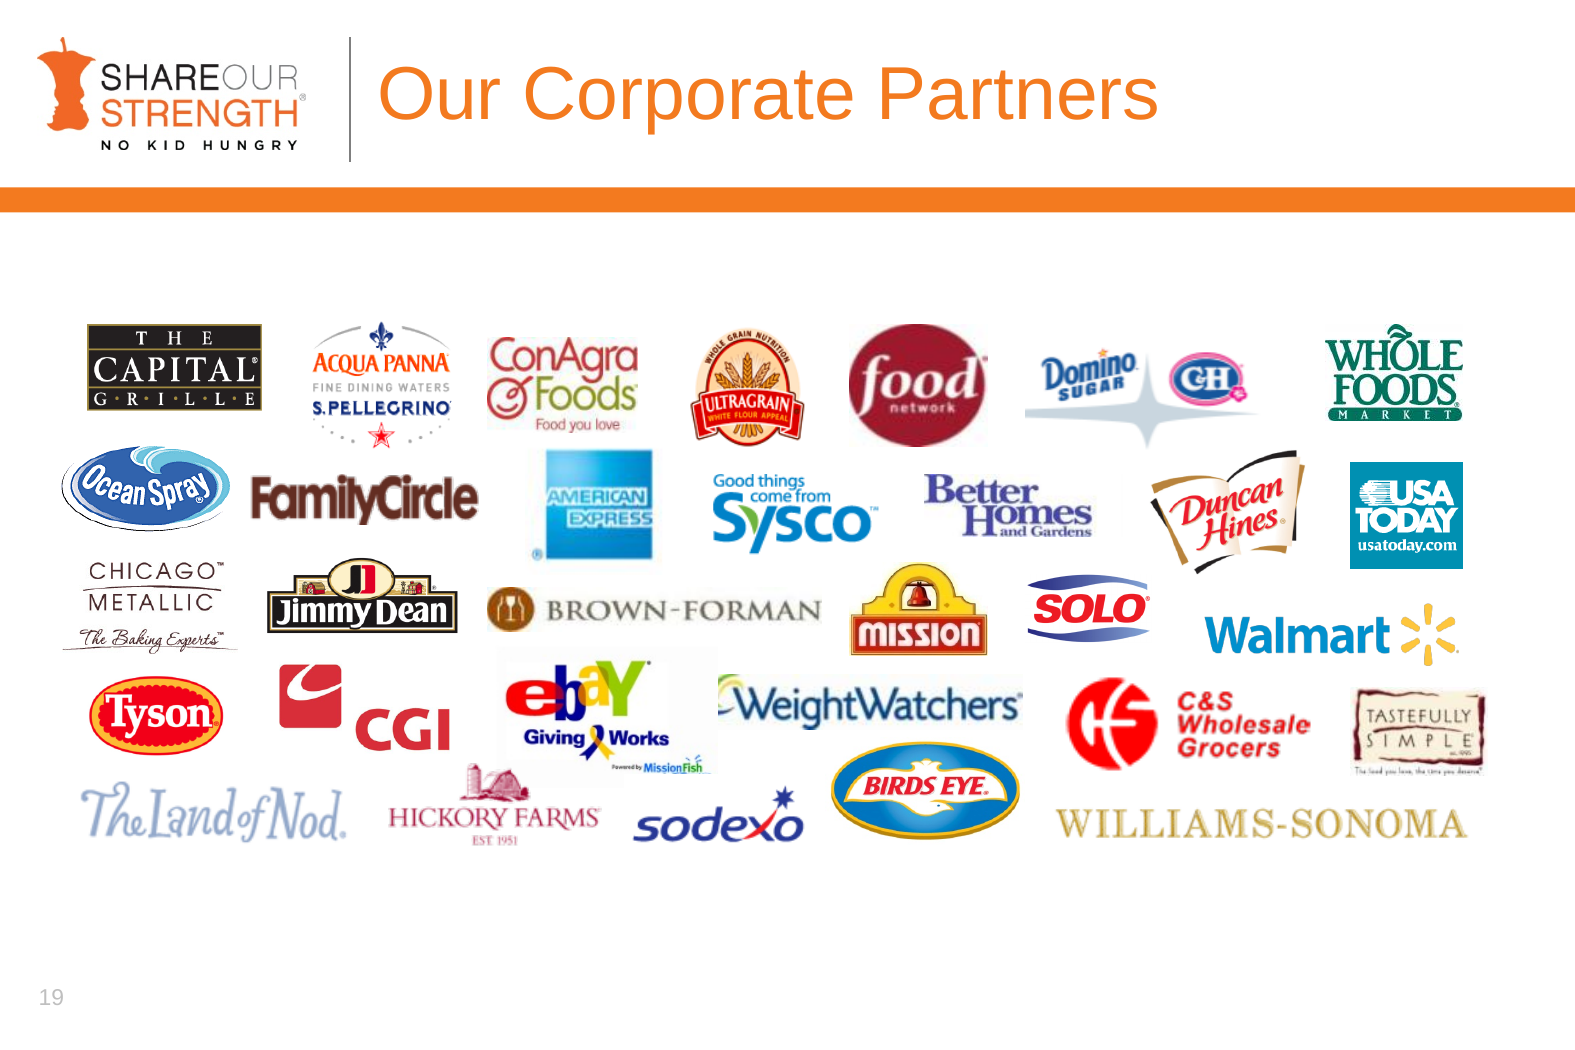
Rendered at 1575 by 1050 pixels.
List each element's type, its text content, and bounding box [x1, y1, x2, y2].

picture [712, 474, 988, 656]
text_box Our Corporate Partners [362, 37, 1275, 165]
picture [487, 337, 663, 575]
picture [1395, 543, 1401, 550]
picture [1404, 540, 1414, 550]
picture [87, 674, 225, 757]
picture [1200, 599, 1463, 670]
picture [1037, 787, 1488, 868]
picture [849, 324, 988, 447]
picture [825, 737, 1025, 845]
picture [75, 549, 1023, 875]
picture [1025, 337, 1306, 643]
picture [50, 437, 490, 538]
picture [62, 562, 238, 654]
picture [37, 37, 306, 150]
picture [1062, 674, 1317, 775]
picture [1350, 687, 1488, 776]
picture [687, 324, 808, 449]
picture [312, 312, 452, 458]
picture [1360, 480, 1453, 505]
picture [1325, 324, 1463, 421]
picture [1356, 508, 1457, 532]
picture [87, 324, 262, 411]
picture [487, 587, 822, 632]
picture [924, 474, 1123, 537]
picture [1371, 543, 1380, 550]
